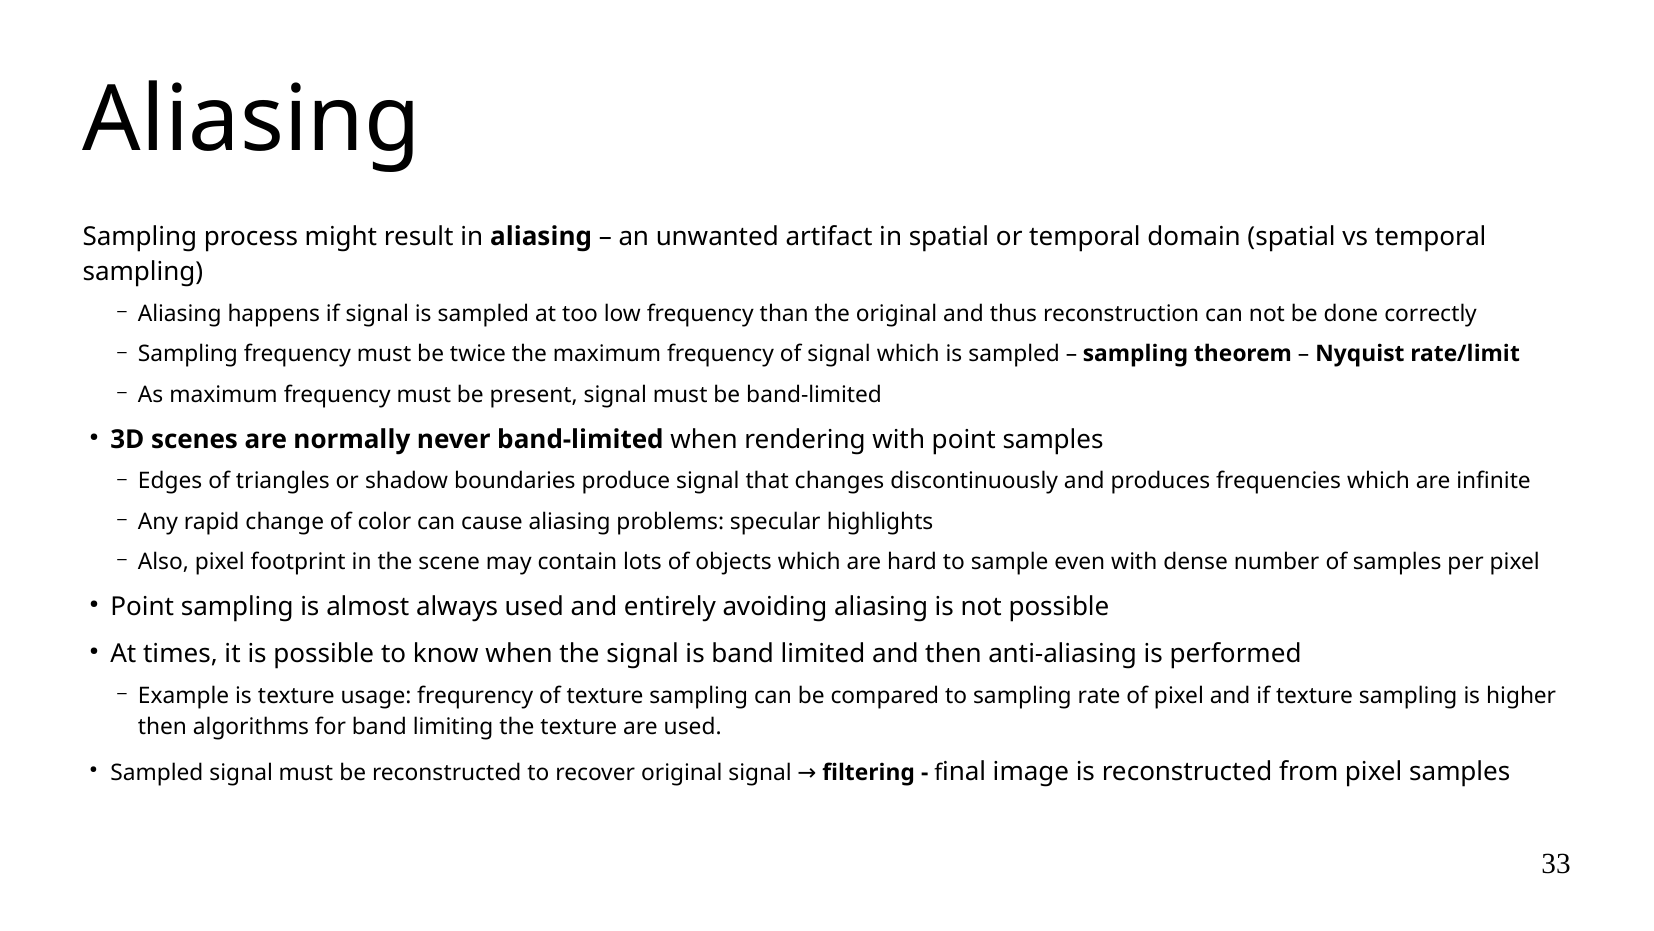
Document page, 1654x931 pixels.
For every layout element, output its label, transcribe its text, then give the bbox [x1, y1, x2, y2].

title Aliasing [82, 37, 1571, 193]
list Sampling process might result in aliasing – an unwanted artifact in spatial or temporal domain (spatial vs temporal sampling) Aliasing happens if signal is sampled at too low frequency than the original and thus reconstruction can not be done correctly Sampling frequency must be twice the maximum frequency of signal which is sampled – sampling theorem – Nyquist rate/limit As maximum frequency must be present, signal must be band-limited 3D scenes are normally never band-limited when rendering with point samples Edges of triangles or shadow boundaries produce signal that changes discontinuously and produces frequencies which are infinite Any rapid change of color can cause aliasing problems: specular highlights Also, pixel footprint in the scene may contain lots of objects which are hard to sample even with dense number of samples per pixel Point sampling is almost always used and entirely avoiding aliasing is not possible At times, it is possible to know when the signal is band limited and then anti-aliasing is performed Example is texture usage: frequrency of texture sampling can be compared to sampling rate of pixel and if texture sampling is higher then algorithms for band limiting the texture are used. Sampled signal must be reconstructed to recover original signal → filtering - final image is reconstructed from pixel samples [82, 217, 1571, 811]
